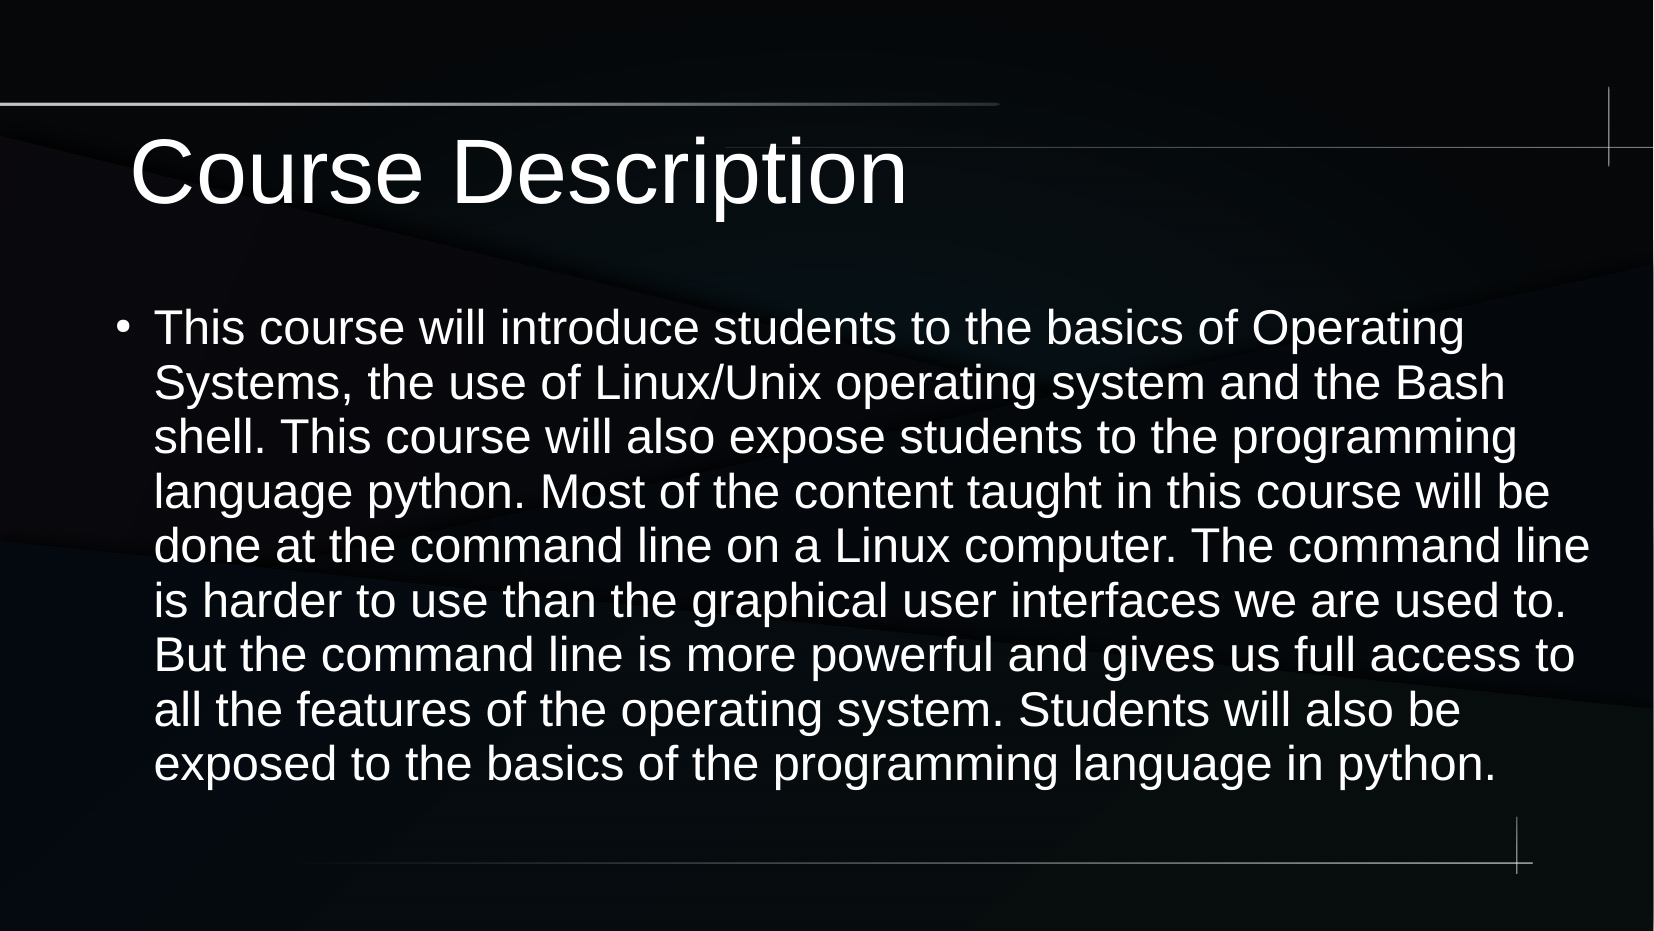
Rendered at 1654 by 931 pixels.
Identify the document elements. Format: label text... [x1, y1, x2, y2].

title Course Description [130, 120, 1654, 326]
picture [0, 0, 1654, 931]
list This course will introduce students to the basics of Operating Systems, the use of Linux/Unix operating system and the Bash shell. This course will also expose students to the programming language python. Most of the content taught in this course will be done at the command line on a Linux computer. The command line is harder to use than the graphical user interfaces we are used to. But the command line is more powerful and gives us full access to all the features of the operating system. Students will also be exposed to the basics of the programming language in python. [101, 300, 1591, 841]
